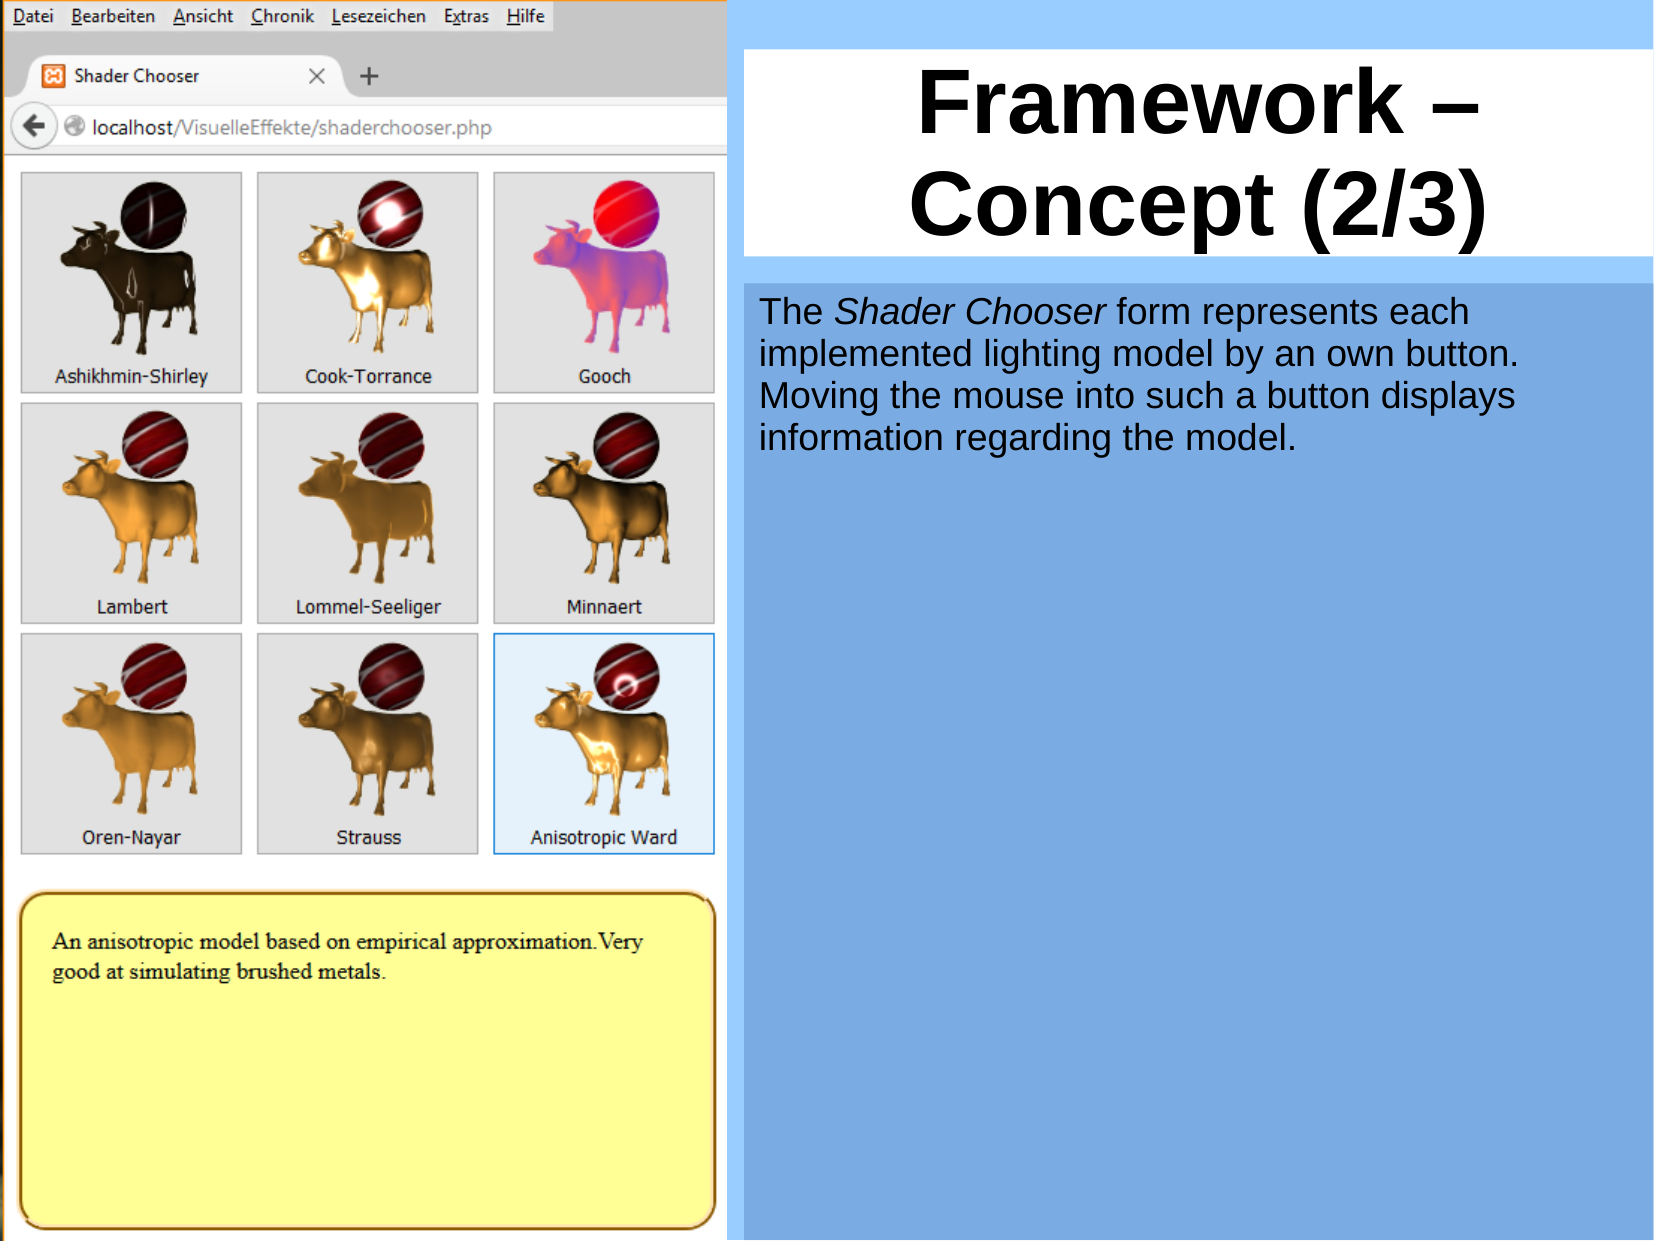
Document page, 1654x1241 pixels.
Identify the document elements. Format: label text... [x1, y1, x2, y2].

picture [0, 0, 727, 1241]
title Framework – Concept (2/3) [744, 49, 1654, 257]
text_box The Shader Chooser form represents each implemented lighting model by an own button. Moving the mouse into such a button displays information regarding the model. [744, 283, 1654, 1241]
